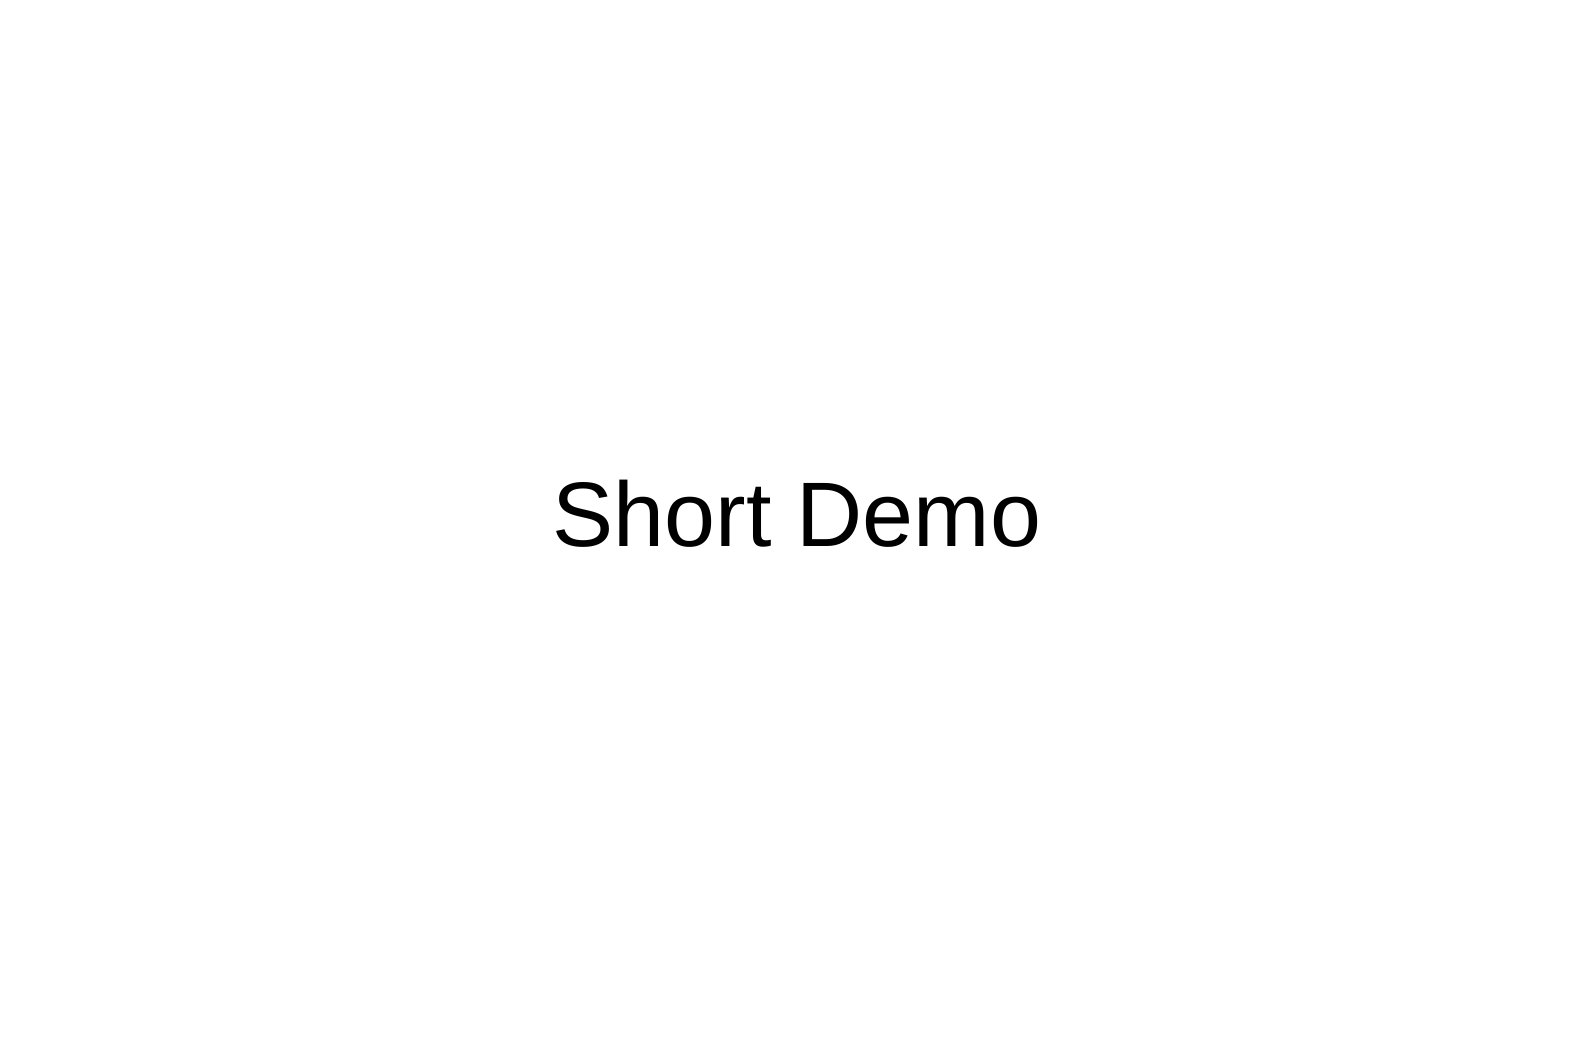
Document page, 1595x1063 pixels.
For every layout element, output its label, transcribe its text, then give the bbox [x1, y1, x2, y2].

title Short Demo [79, 433, 1515, 597]
